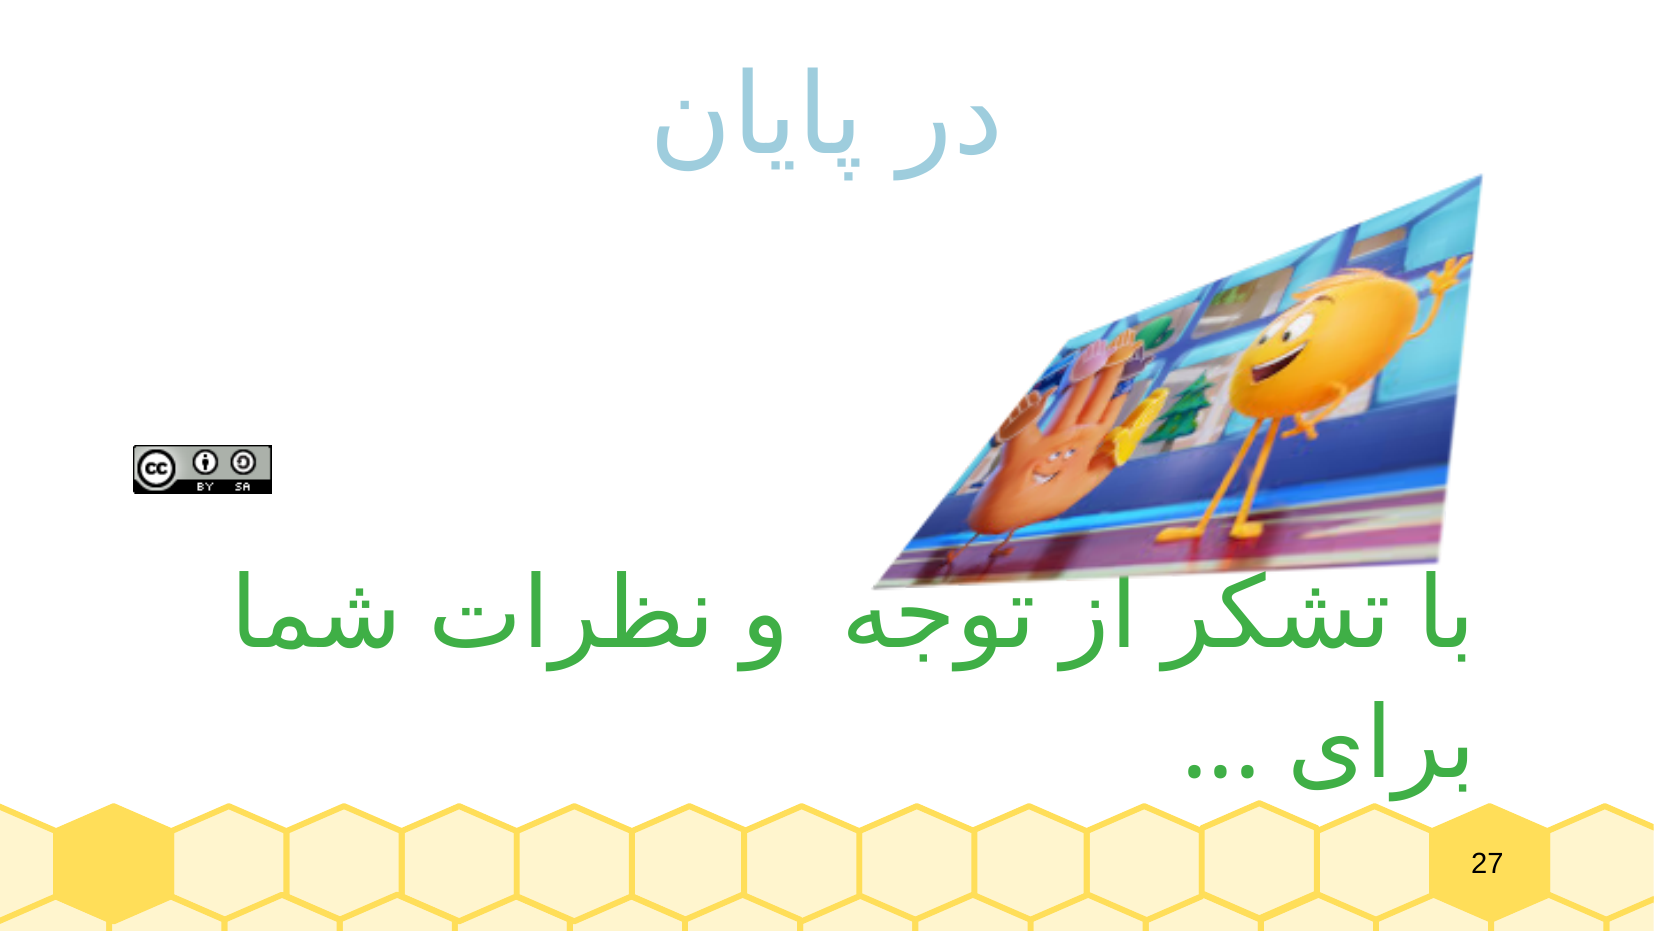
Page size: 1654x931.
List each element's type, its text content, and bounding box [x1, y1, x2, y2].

title با تشکر از توجه و نظرات شما برای ... [118, 460, 1477, 916]
picture [133, 445, 272, 494]
title در پایان [82, 37, 1571, 193]
picture [856, 147, 1531, 611]
